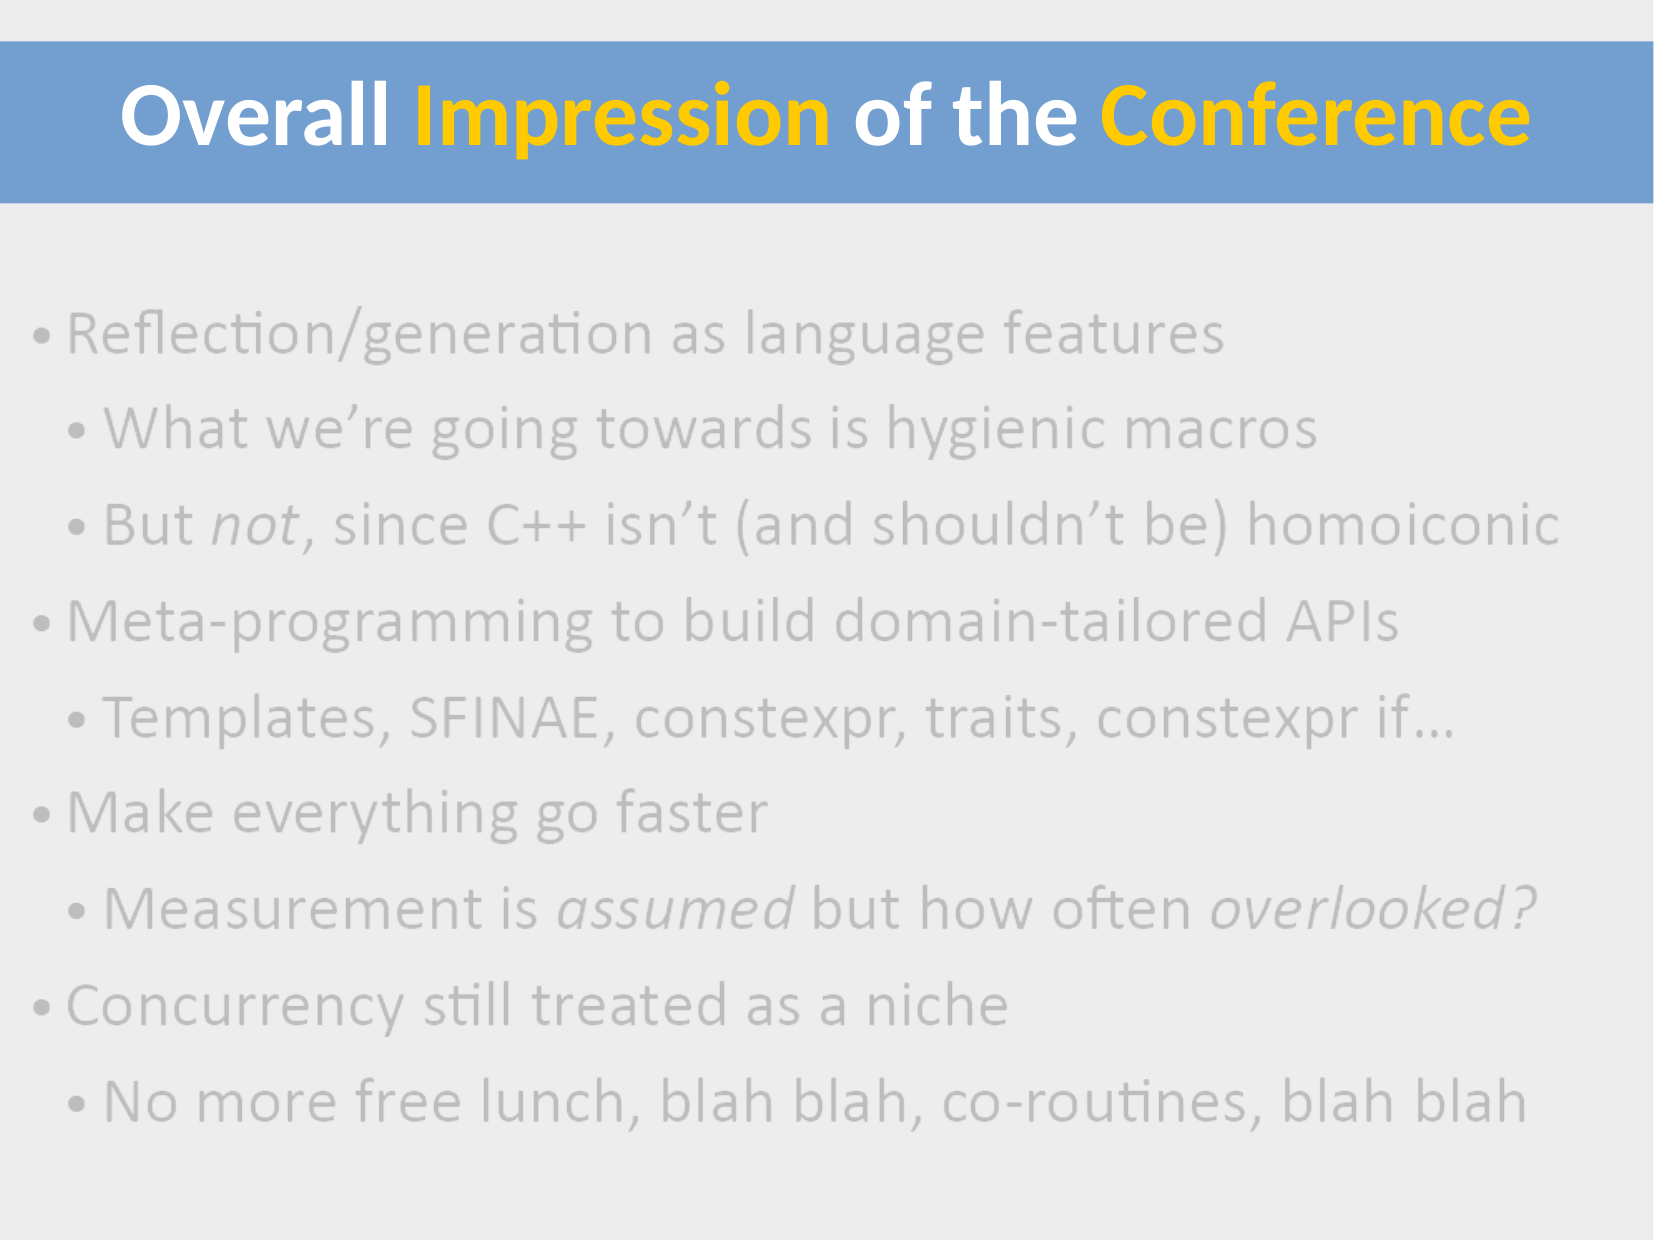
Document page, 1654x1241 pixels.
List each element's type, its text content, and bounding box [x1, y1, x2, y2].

picture [15, 296, 1636, 1149]
title Overall Impression of the Conference [0, 41, 1654, 204]
